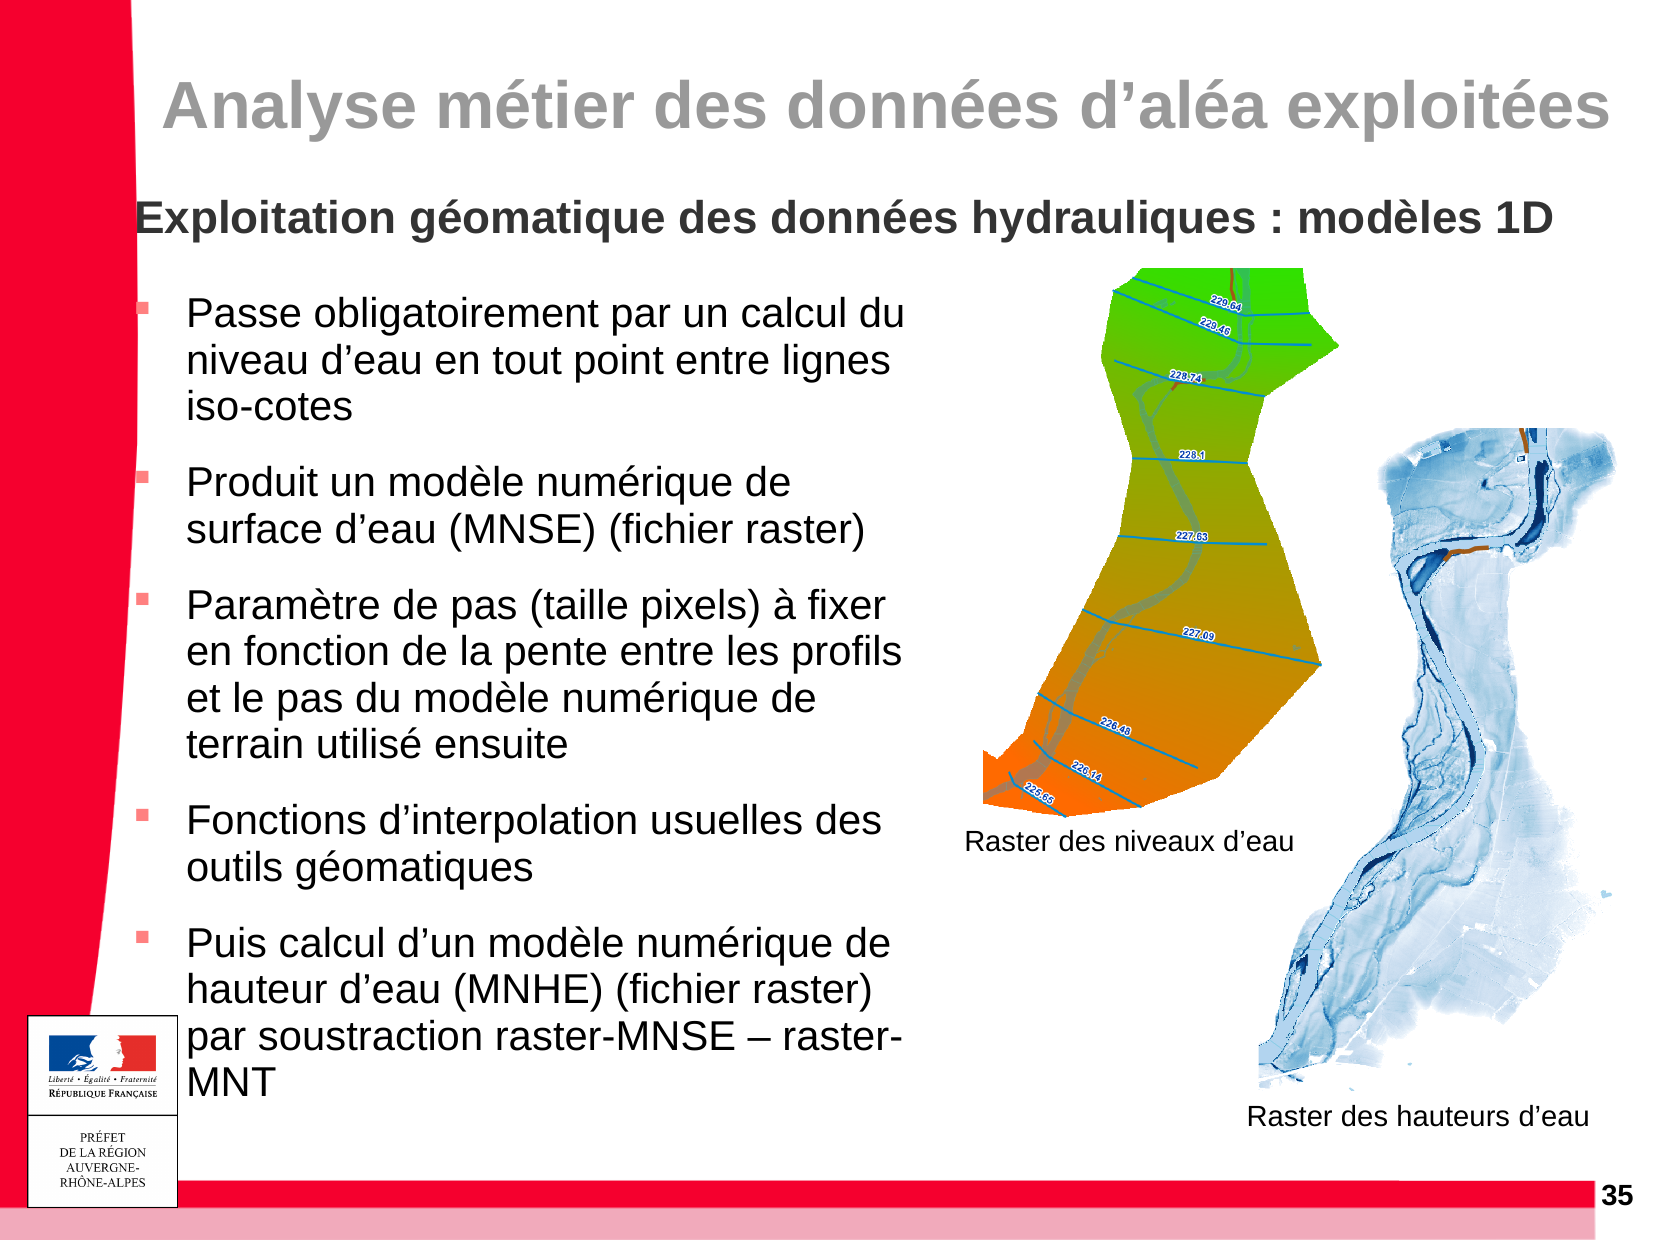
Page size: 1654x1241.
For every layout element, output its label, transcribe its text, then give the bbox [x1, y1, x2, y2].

text_box Raster des hauteurs d’eau [1231, 1092, 1622, 1144]
title Analyse métier des données d’aléa exploitées [143, 40, 1632, 170]
list Passe obligatoirement par un calcul du niveau d’eau en tout point entre lignes iso-cotes Produit un modèle numérique de surface d’eau (MNSE) (fichier raster) Paramètre de pas (taille pixels) à fixer en fonction de la pente entre les profils et le pas du modèle numérique de terrain utilisé ensuite Fonctions d’interpolation usuelles des outils géomatiques Puis calcul d’un modèle numérique de hauteur d’eau (MNHE) (fichier raster) par soustraction raster-MNSE – raster-MNT [115, 290, 930, 1241]
text_box Raster des niveaux d’eau [949, 817, 1314, 867]
title Exploitation géomatique des données hydrauliques : modèles 1D [134, 152, 1623, 283]
picture [0, 0, 1654, 1240]
